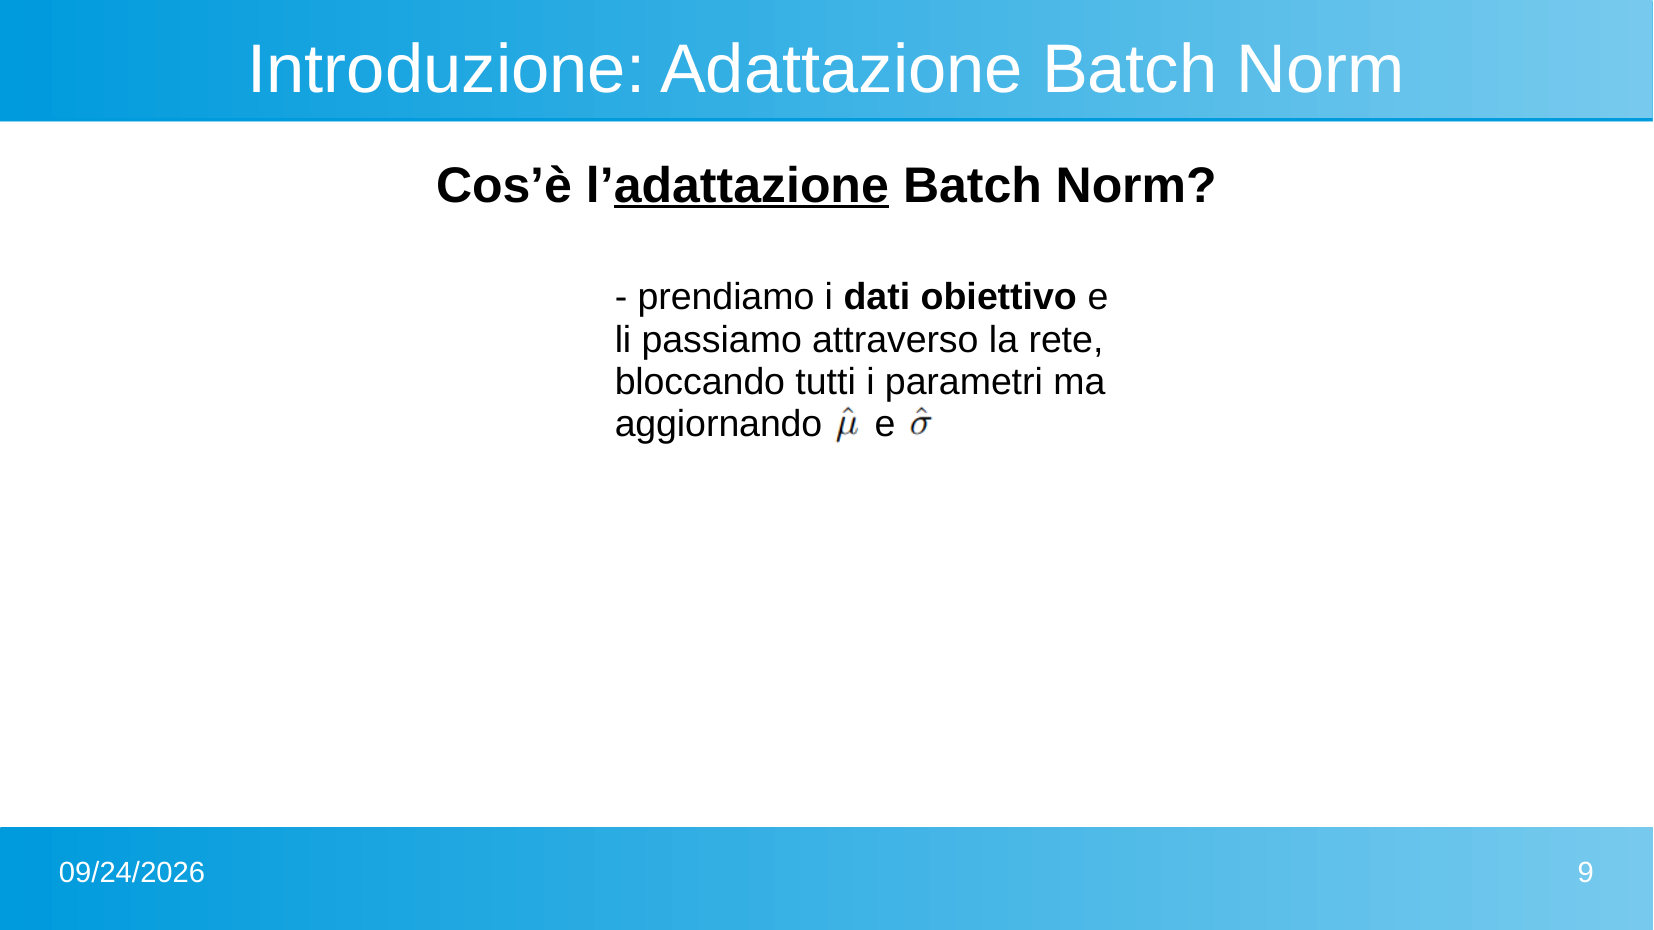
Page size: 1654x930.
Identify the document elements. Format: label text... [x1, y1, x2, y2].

picture [823, 400, 868, 453]
title Introduzione: Adattazione Batch Norm [58, 29, 1594, 108]
text_box Cos’è l’adattazione Batch Norm? [421, 149, 1232, 221]
text_box - prendiamo i dati obiettivo e li passiamo attraverso la rete, bloccando tutti i parametri ma aggiornando e [600, 268, 1125, 452]
picture [901, 397, 936, 443]
